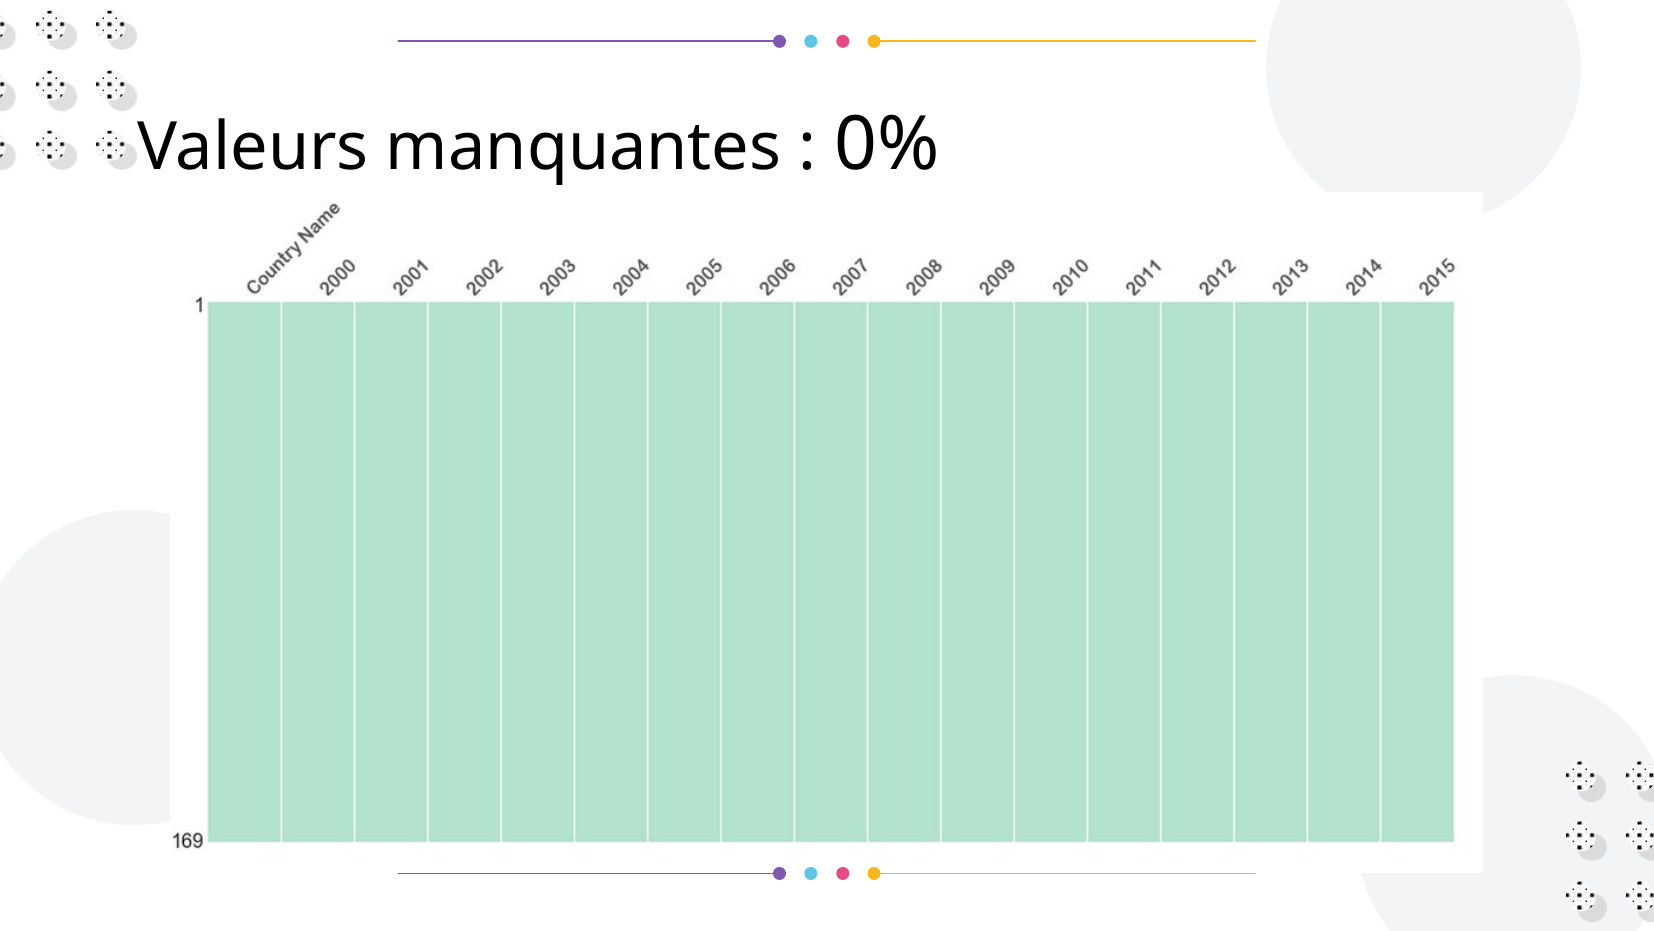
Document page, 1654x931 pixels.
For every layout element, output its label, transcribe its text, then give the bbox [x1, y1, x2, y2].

picture [0, 13, 6, 38]
text_box [804, 34, 818, 48]
picture [0, 73, 6, 98]
picture [1625, 761, 1654, 792]
picture [95, 10, 126, 41]
text_box [867, 34, 881, 48]
text_box [772, 34, 787, 48]
picture [95, 70, 126, 101]
text_box Valeurs manquantes : 0% [122, 81, 1532, 187]
text_box [804, 866, 818, 881]
picture [1565, 821, 1596, 852]
text_box [772, 866, 787, 881]
picture [35, 130, 67, 161]
picture [1625, 821, 1654, 852]
picture [0, 133, 7, 158]
text_box [867, 866, 881, 881]
picture [1625, 881, 1654, 912]
picture [35, 10, 66, 41]
picture [95, 130, 122, 161]
picture [1565, 761, 1596, 792]
picture [1565, 881, 1596, 912]
text_box [836, 34, 850, 48]
picture [35, 70, 66, 101]
text_box [836, 866, 850, 881]
picture [170, 192, 1483, 873]
